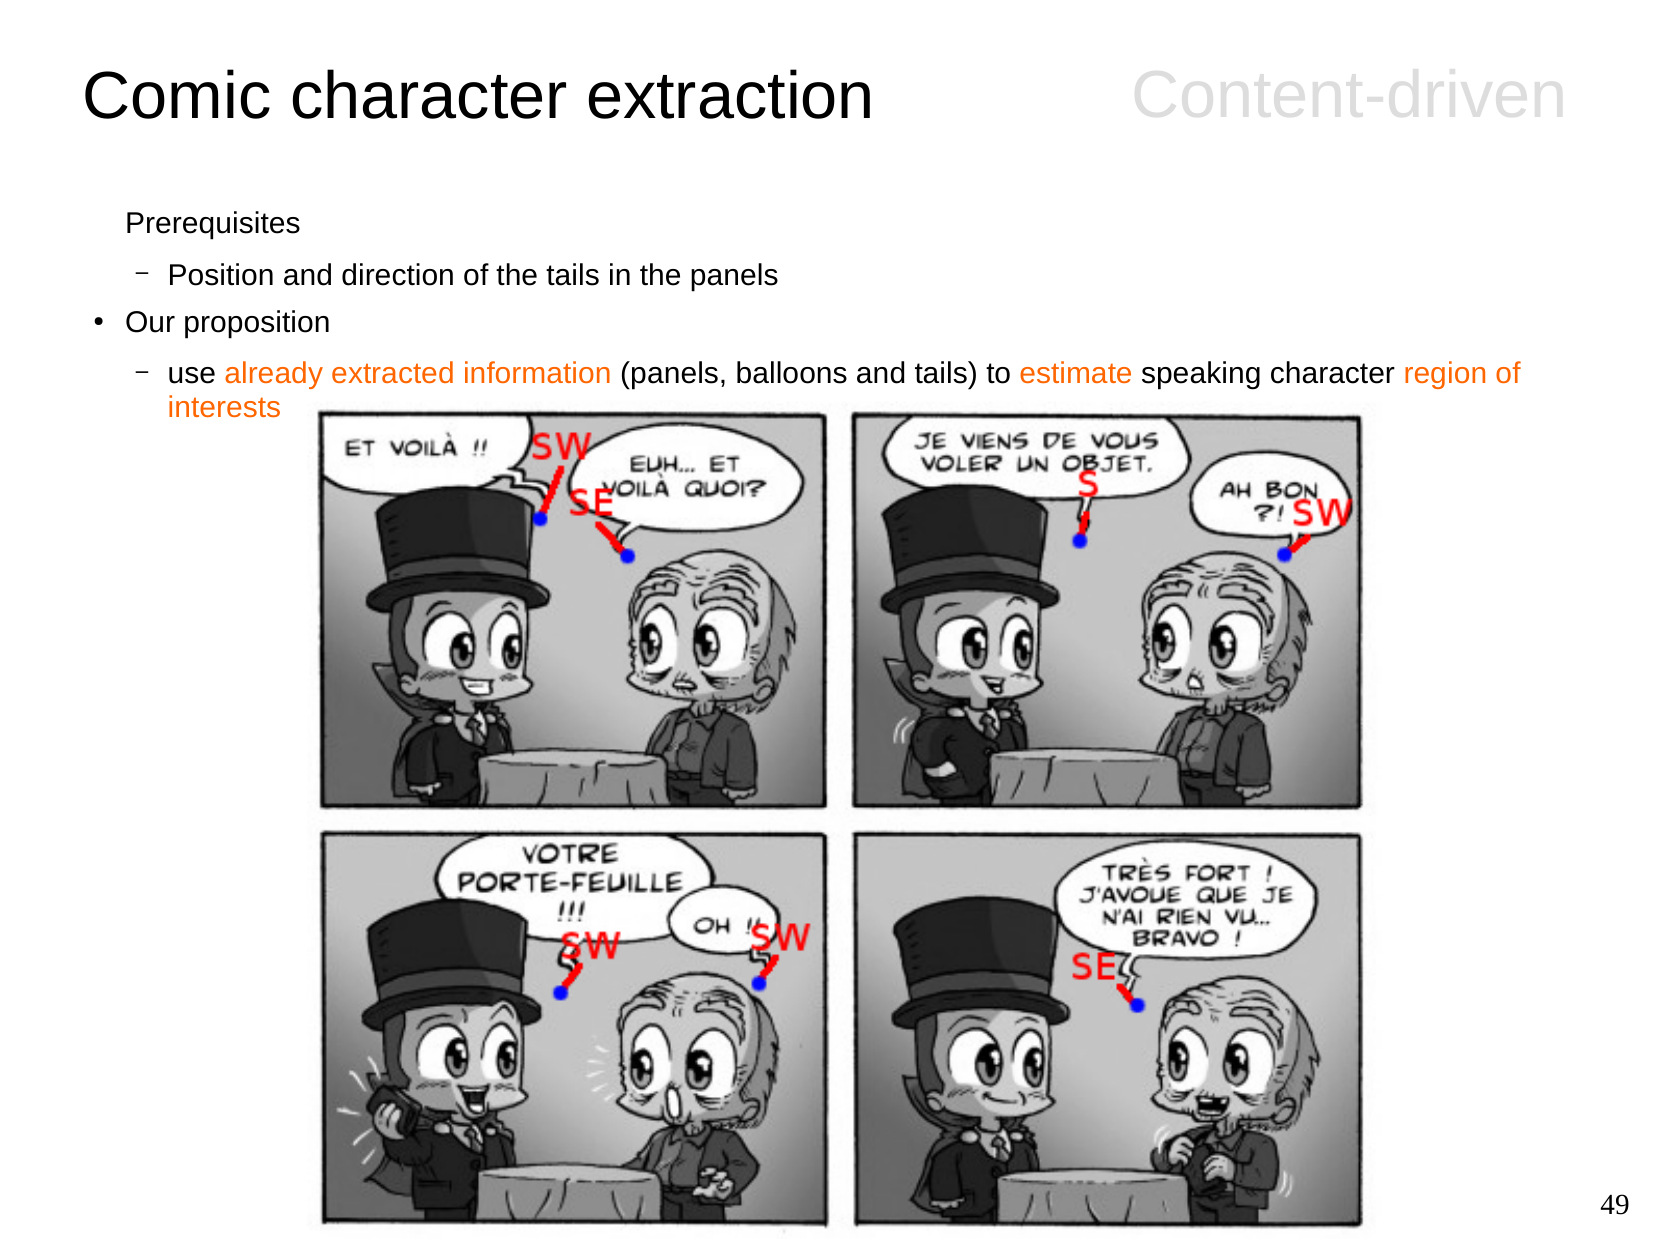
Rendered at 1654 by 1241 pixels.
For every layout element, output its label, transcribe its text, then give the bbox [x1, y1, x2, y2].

picture [306, 400, 1382, 1239]
title Comic character extraction [82, 49, 1571, 142]
list Prerequisites Position and direction of the tails in the panels Our proposition use already extracted information (panels, balloons and tails) to estimate speaking character region of interests [82, 206, 1572, 426]
